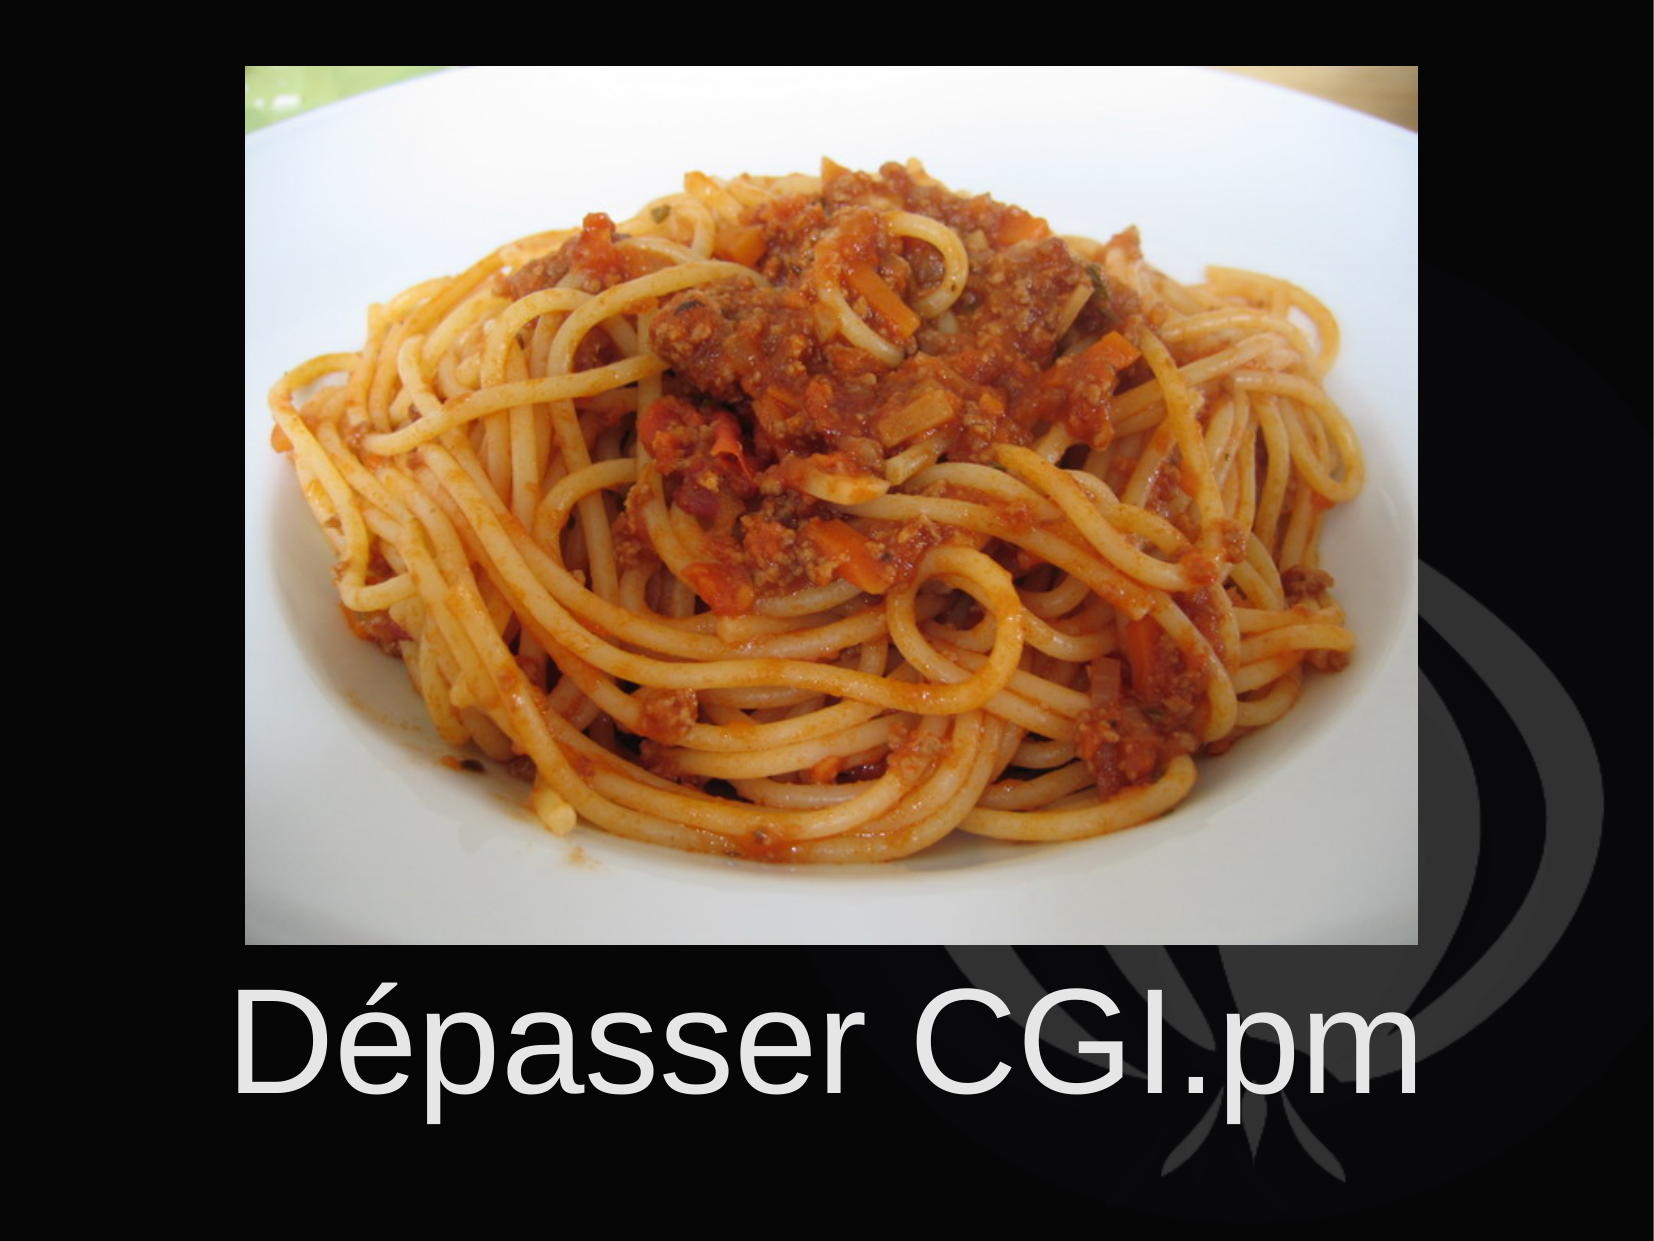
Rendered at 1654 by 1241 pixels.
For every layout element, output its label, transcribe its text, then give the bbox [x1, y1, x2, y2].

subtitle Dépasser CGI.pm [82, 0, 1571, 1206]
picture [0, 0, 1654, 1241]
